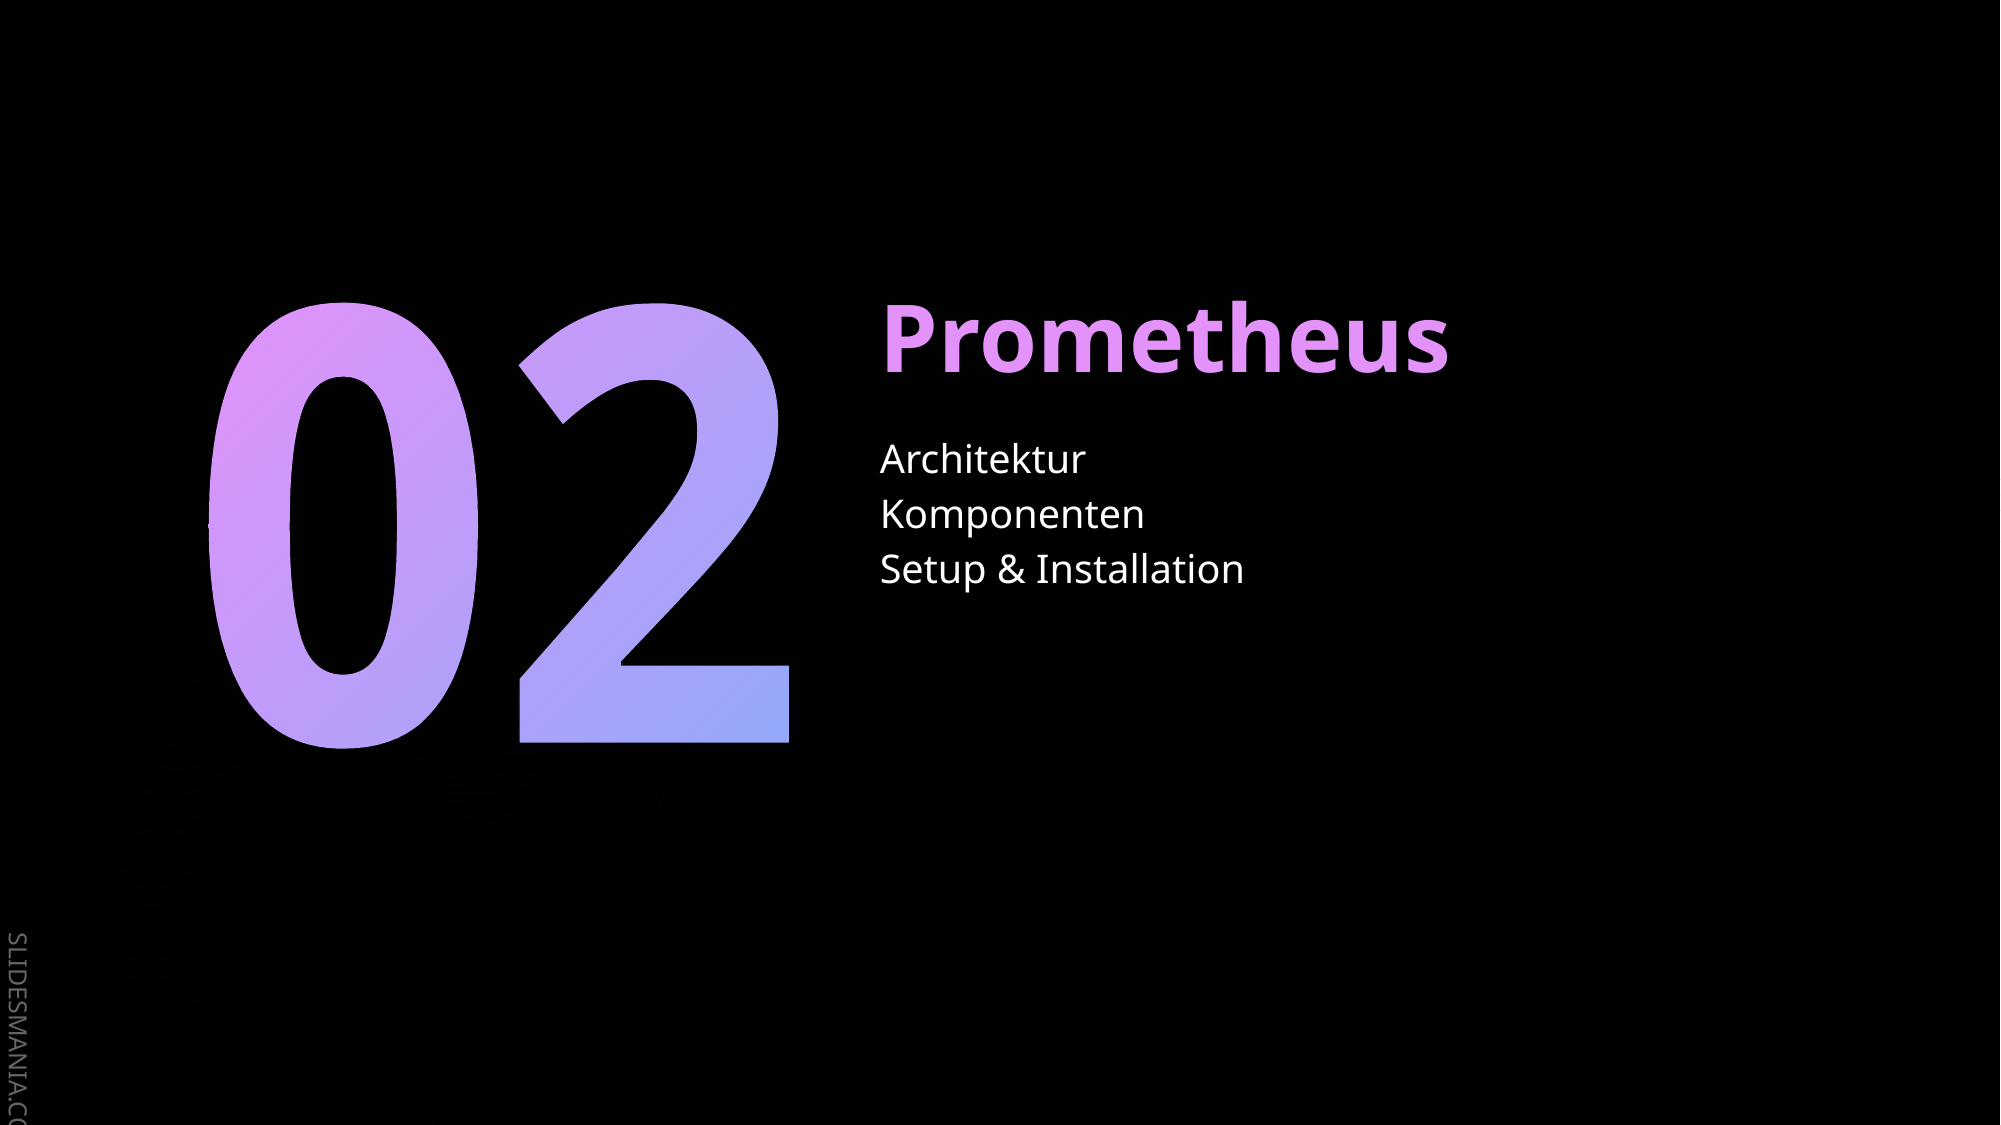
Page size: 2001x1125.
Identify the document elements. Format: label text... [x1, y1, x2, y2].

list Architektur Komponenten Setup & Installation [859, 407, 1792, 748]
title Prometheus [859, 259, 1719, 385]
text_box 02 [208, 302, 479, 749]
text_box 02 [518, 303, 789, 743]
